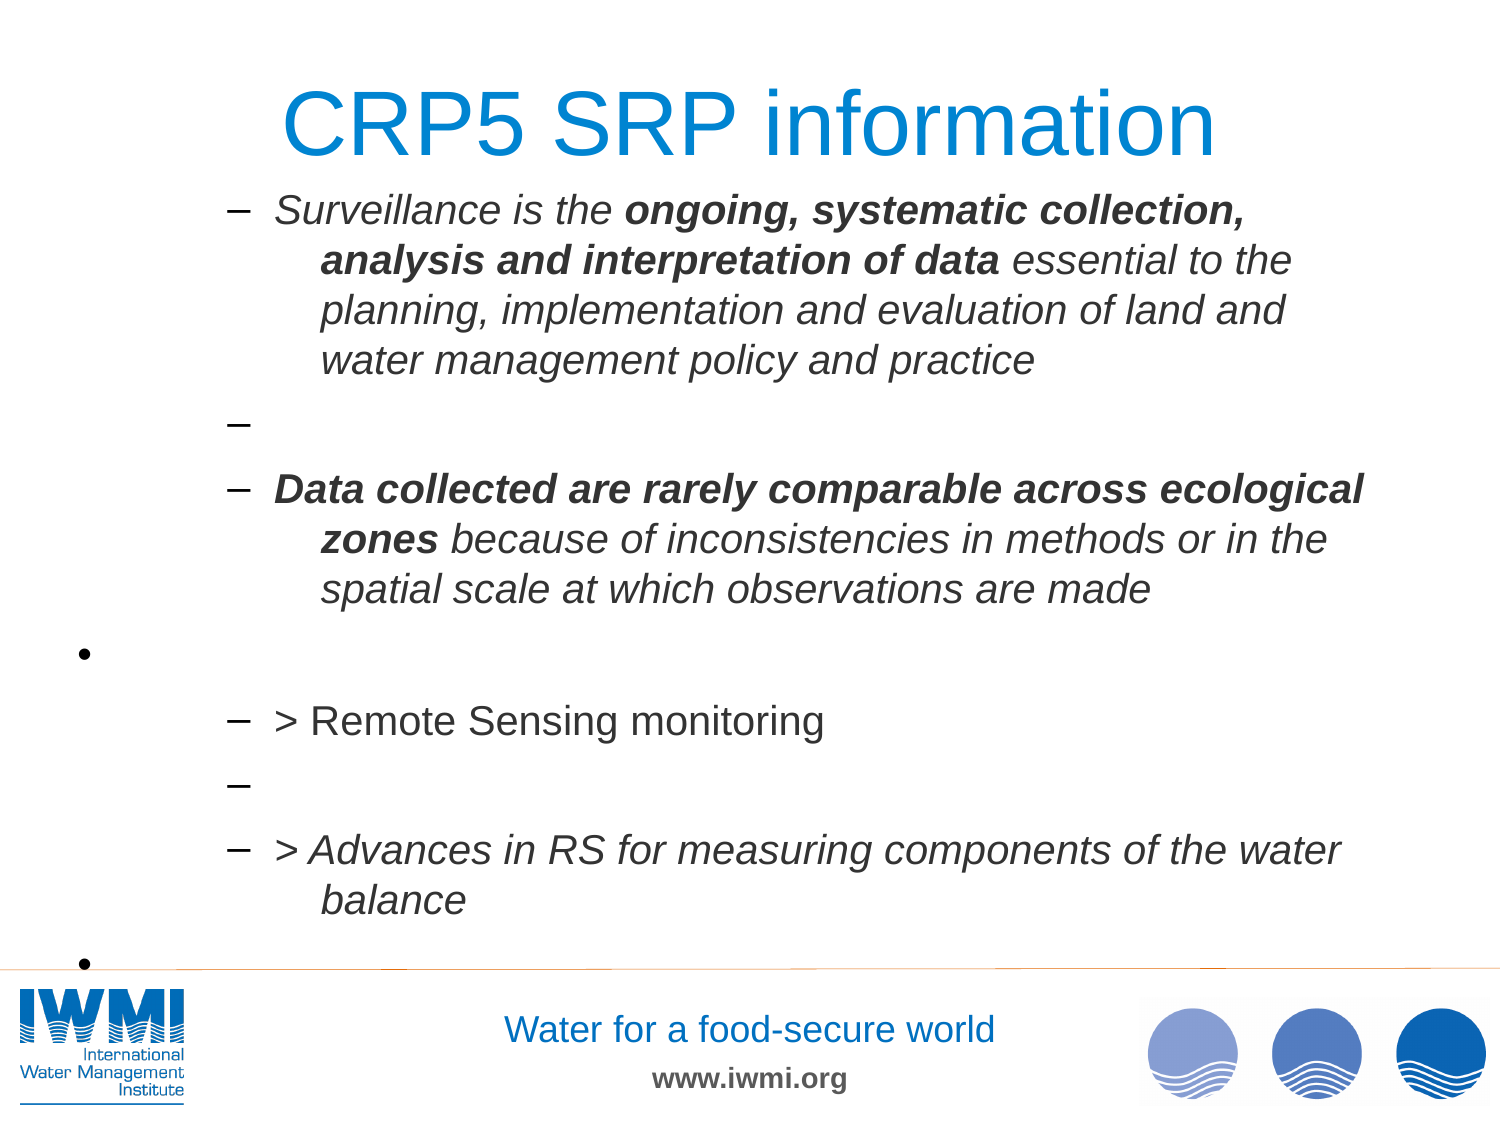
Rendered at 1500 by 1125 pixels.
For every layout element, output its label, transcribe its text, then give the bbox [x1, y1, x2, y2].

title CRP5 SRP information [75, 24, 1426, 213]
picture [20, 989, 184, 1105]
list Surveillance is the ongoing, systematic collection, analysis and interpretation of data essential to the planning, implementation and evaluation of land and water management policy and practice Data collected are rarely comparable across ecological zones because of inconsistencies in methods or in the spatial scale at which observations are made > Remote Sensing monitoring > Advances in RS for measuring components of the water balance [62, 174, 1413, 1013]
